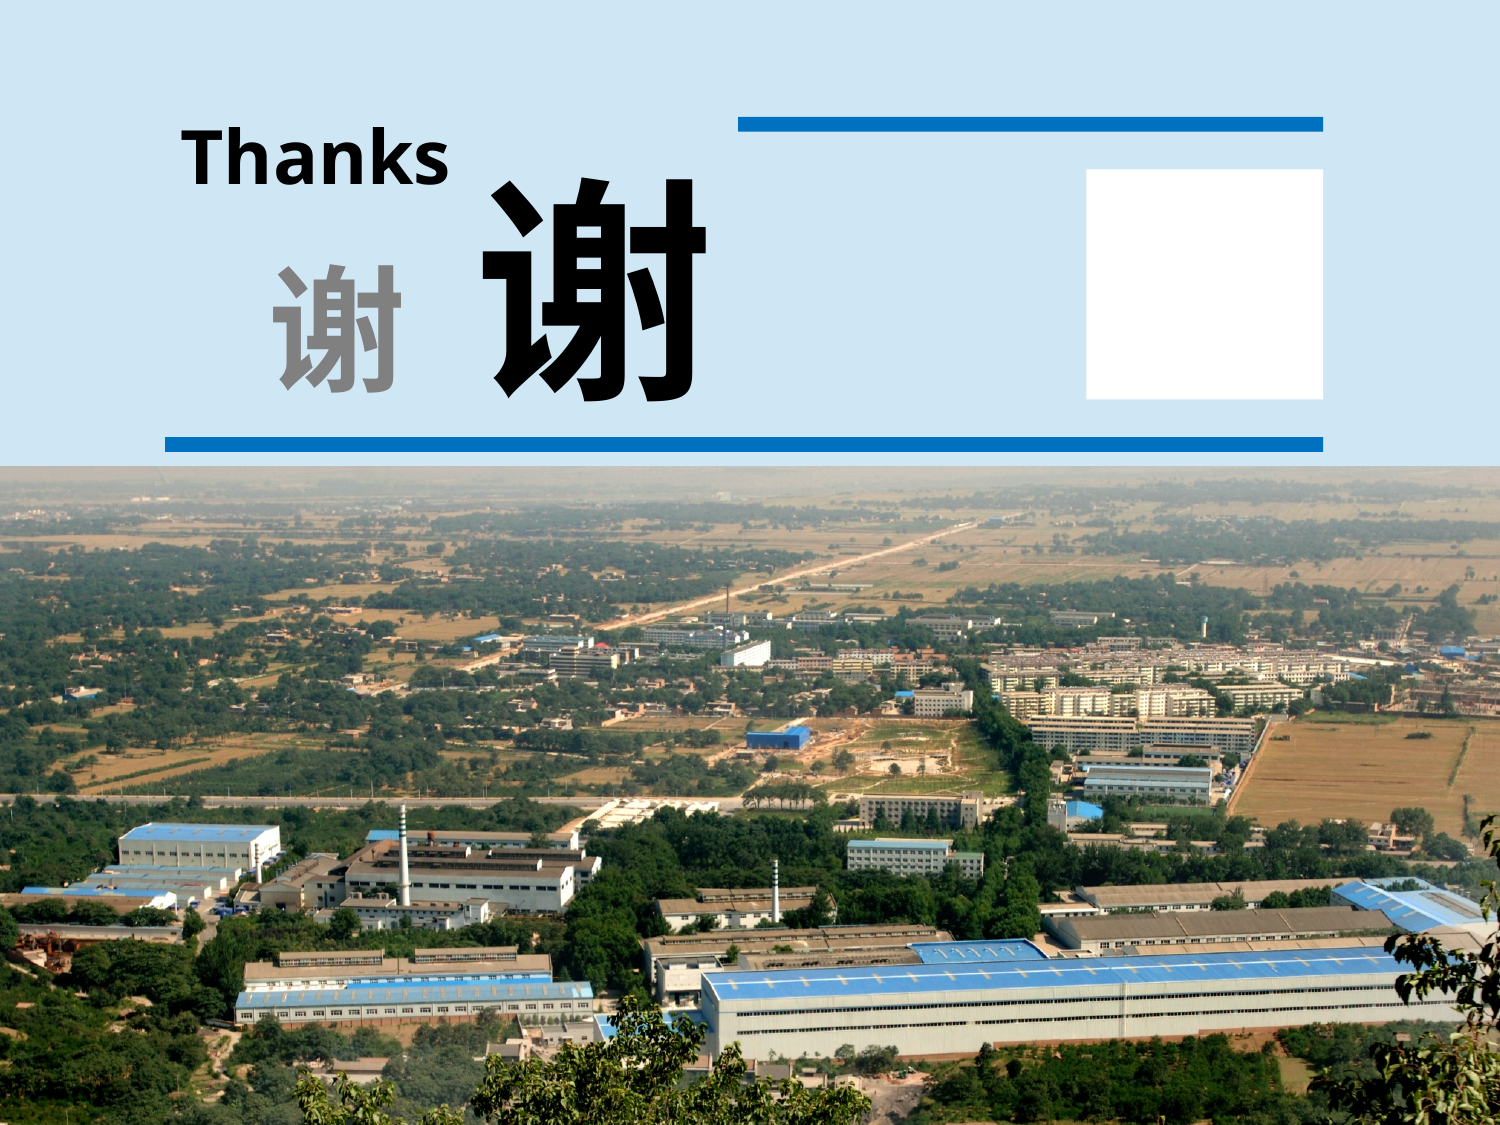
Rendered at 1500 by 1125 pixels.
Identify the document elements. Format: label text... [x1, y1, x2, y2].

text_box [738, 116, 1324, 132]
text_box [165, 437, 1324, 452]
picture [0, 466, 1500, 1125]
text_box [1086, 169, 1324, 400]
text_box Thanks [165, 102, 467, 208]
text_box 谢 谢 [167, 134, 815, 437]
